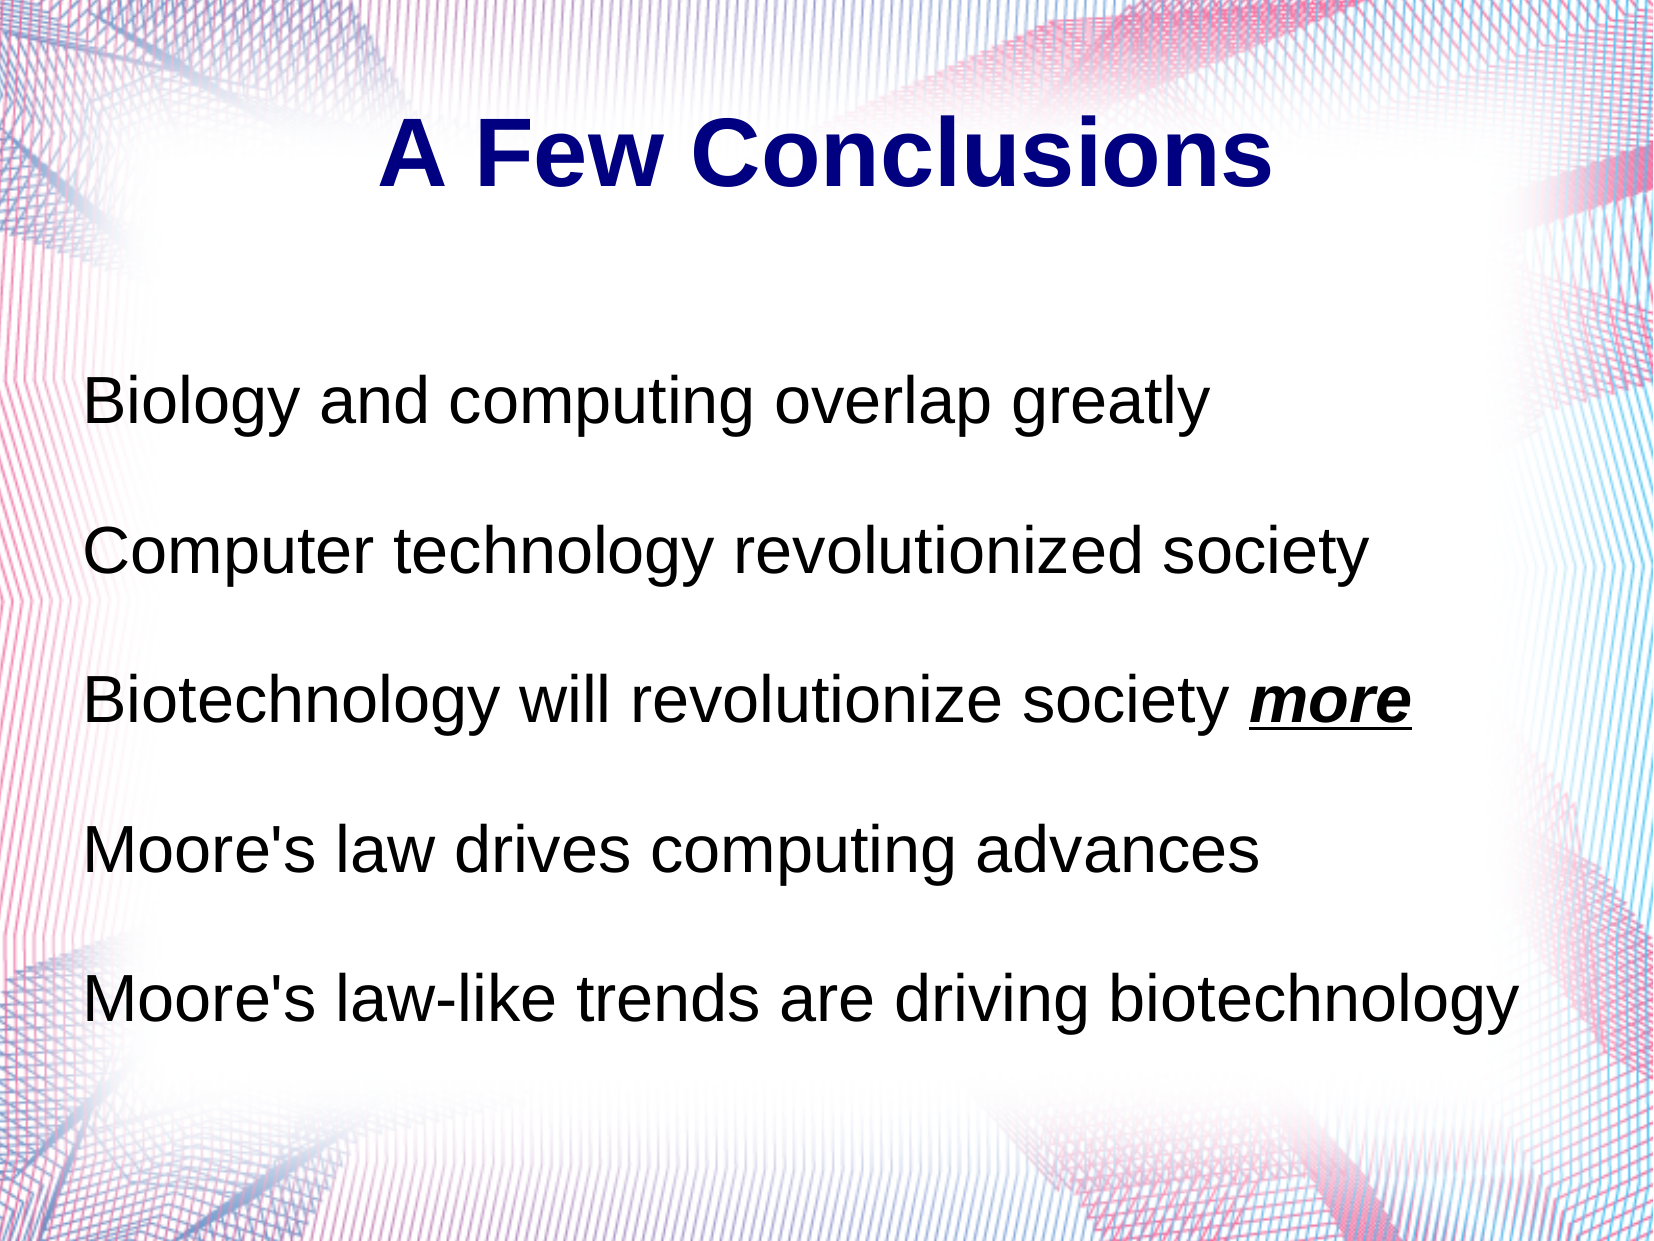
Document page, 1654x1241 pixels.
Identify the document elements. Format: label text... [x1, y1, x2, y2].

subtitle Biology and computing overlap greatly Computer technology revolutionized society Biotechnology will revolutionize society more Moore's law drives computing advances Moore's law-like trends are driving biotechnology [82, 290, 1571, 1109]
title A Few Conclusions [82, 49, 1571, 257]
picture [0, 0, 1654, 1241]
